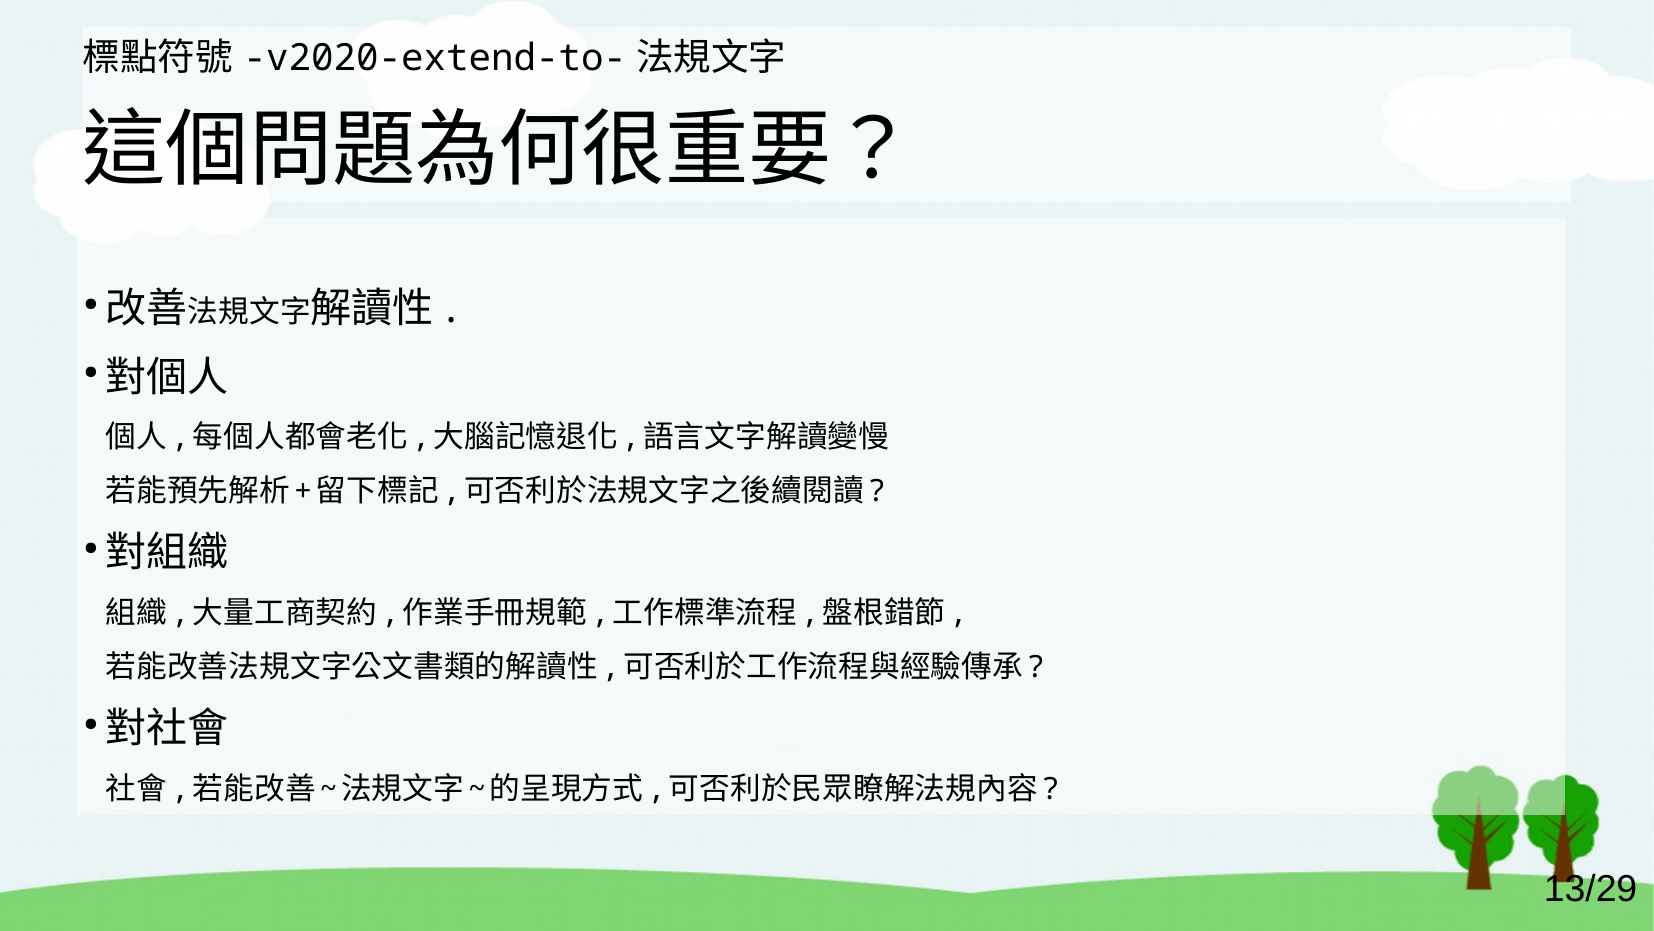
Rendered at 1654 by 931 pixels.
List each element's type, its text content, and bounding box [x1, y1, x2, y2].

text_box <編號>/29 [1192, 860, 1653, 931]
picture [0, 0, 1654, 931]
list 改善法規文字解讀性. 對個人 個人,每個人都會老化,大腦記憶退化,語言文字解讀變慢 若能預先解析+留下標記,可否利於法規文字之後續閱讀? 對組織 組織,大量工商契約,作業手冊規範,工作標準流程,盤根錯節, 若能改善法規文字公文書類的解讀性,可否利於工作流程與經驗傳承? 對社會 社會,若能改善~法規文字~的呈現方式,可否利於民眾瞭解法規內容? [76, 217, 1565, 815]
title 標點符號-v2020-extend-to-法規文字 這個問題為何很重要？ [82, 37, 1571, 193]
